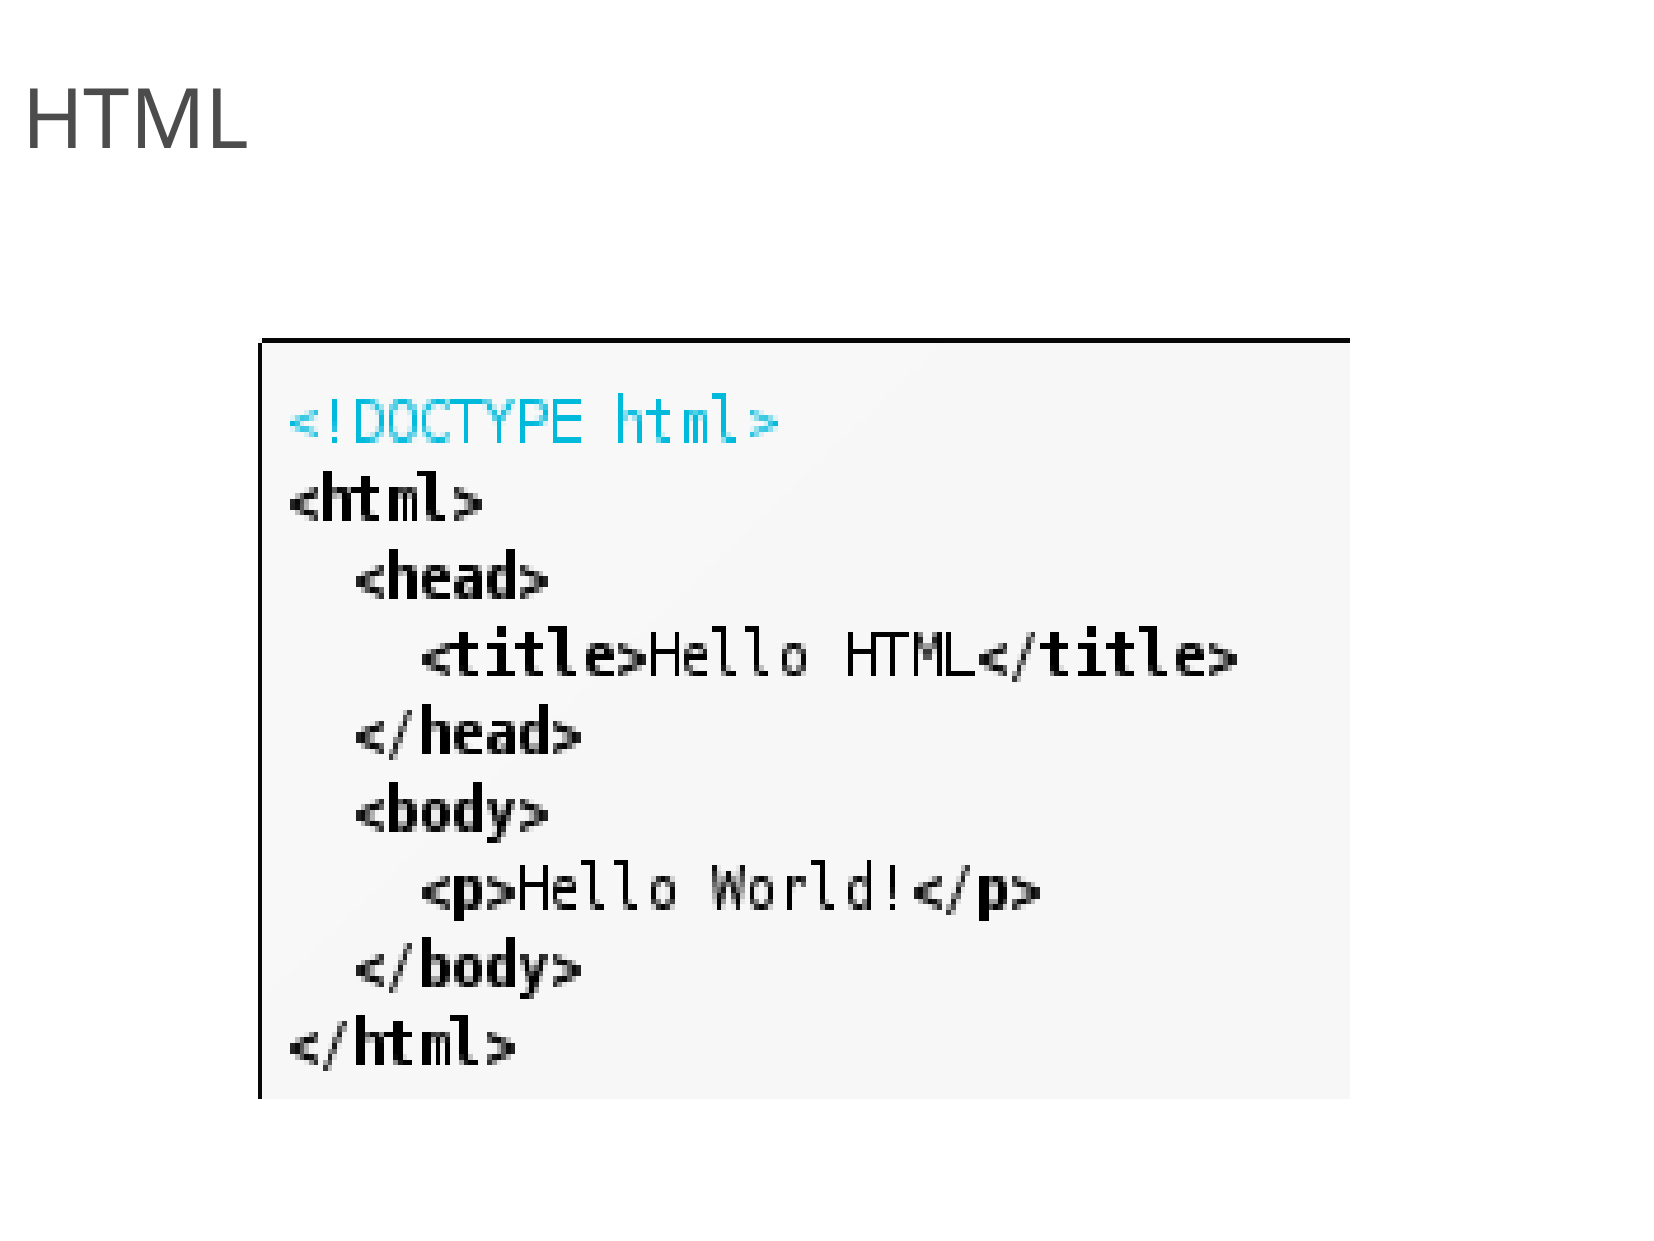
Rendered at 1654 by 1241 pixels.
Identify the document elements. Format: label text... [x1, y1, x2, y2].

picture [258, 338, 1350, 1099]
title HTML [22, 19, 1654, 213]
